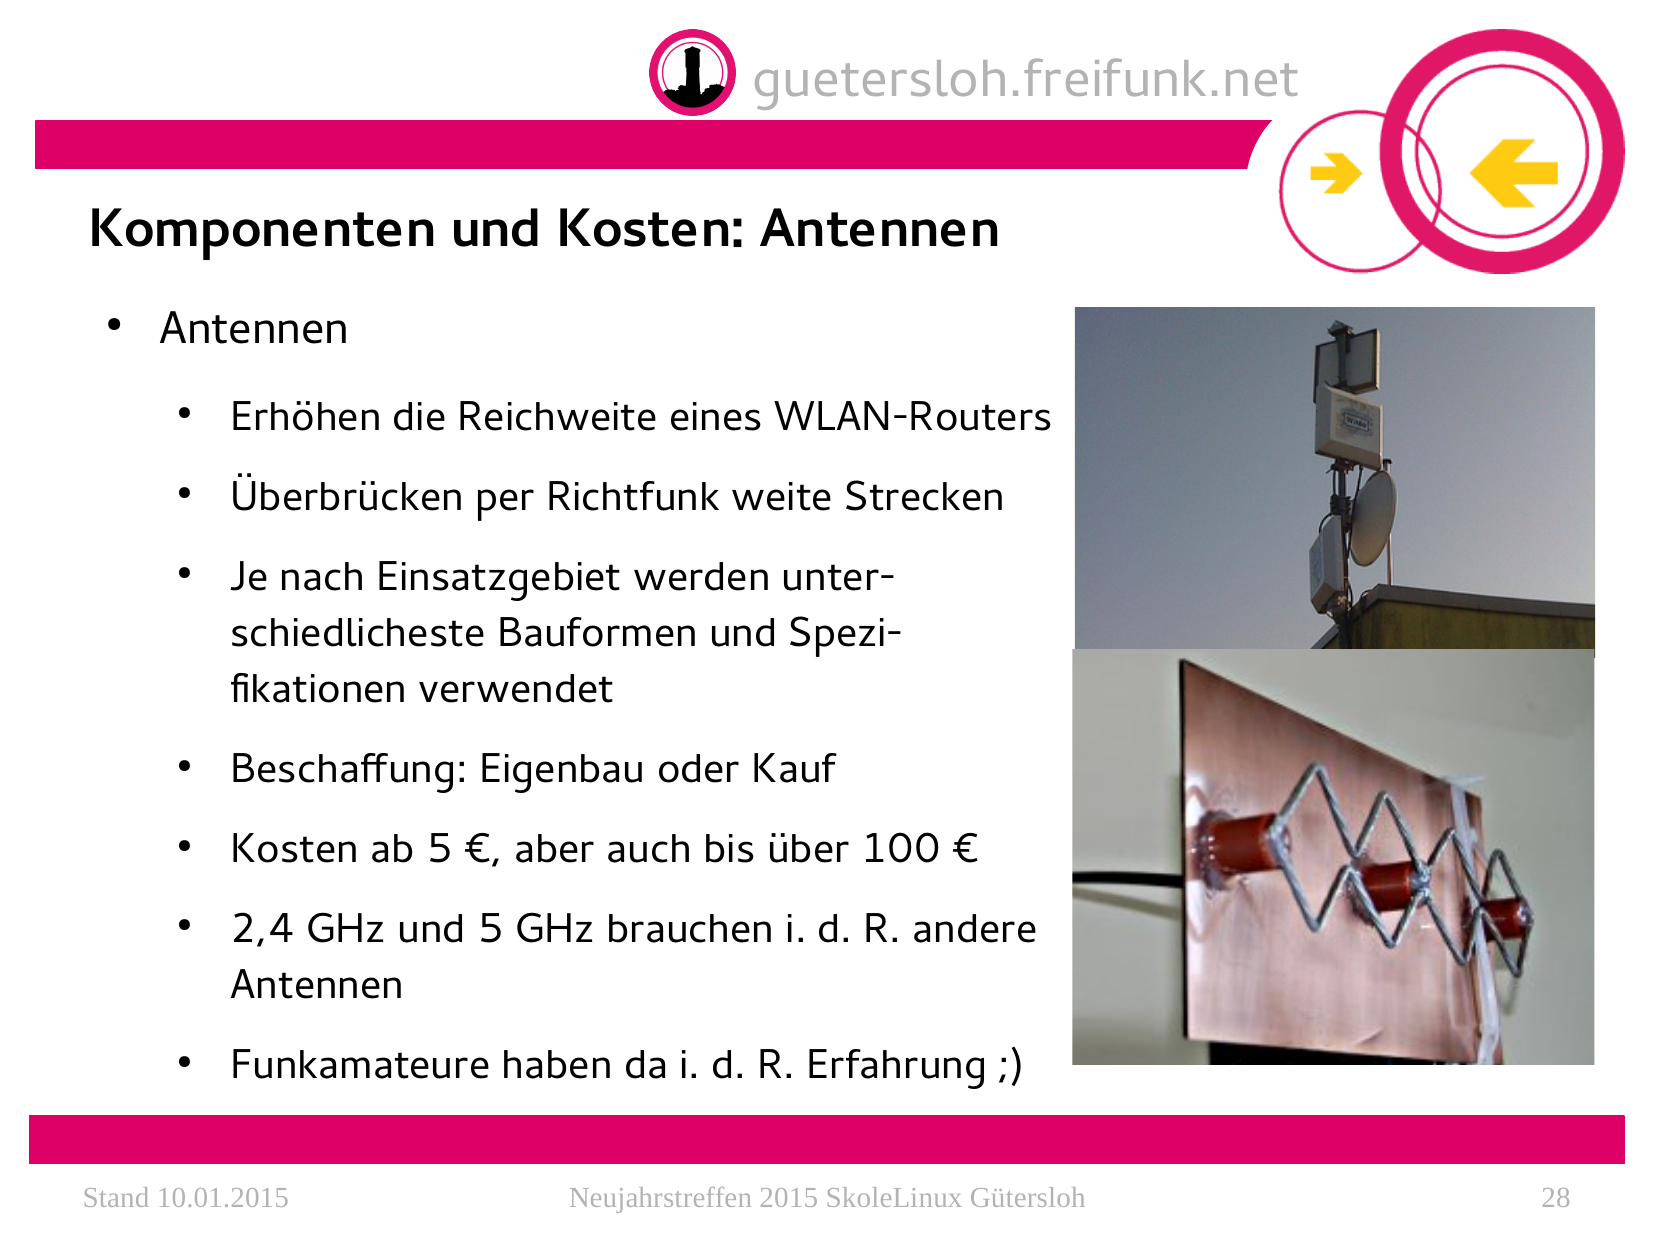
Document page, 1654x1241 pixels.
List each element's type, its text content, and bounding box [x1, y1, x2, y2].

list Antennen Erhöhen die Reichweite eines WLAN-Routers Überbrücken per Richtfunk weite Strecken Je nach Einsatzgebiet werden unter- schiedlicheste Bauformen und Spezi- fikationen verwendet Beschaffung: Eigenbau oder Kauf Kosten ab 5 €, aber auch bis über 100 € 2,4 GHz und 5 GHz brauchen i. d. R. andere Antennen Funkamateure haben da i. d. R. Erfahrung ;) [88, 295, 1565, 1092]
title Komponenten und Kosten: Antennen [88, 196, 1123, 271]
picture [1072, 307, 1596, 1065]
picture [1278, 29, 1625, 274]
picture [649, 29, 736, 116]
